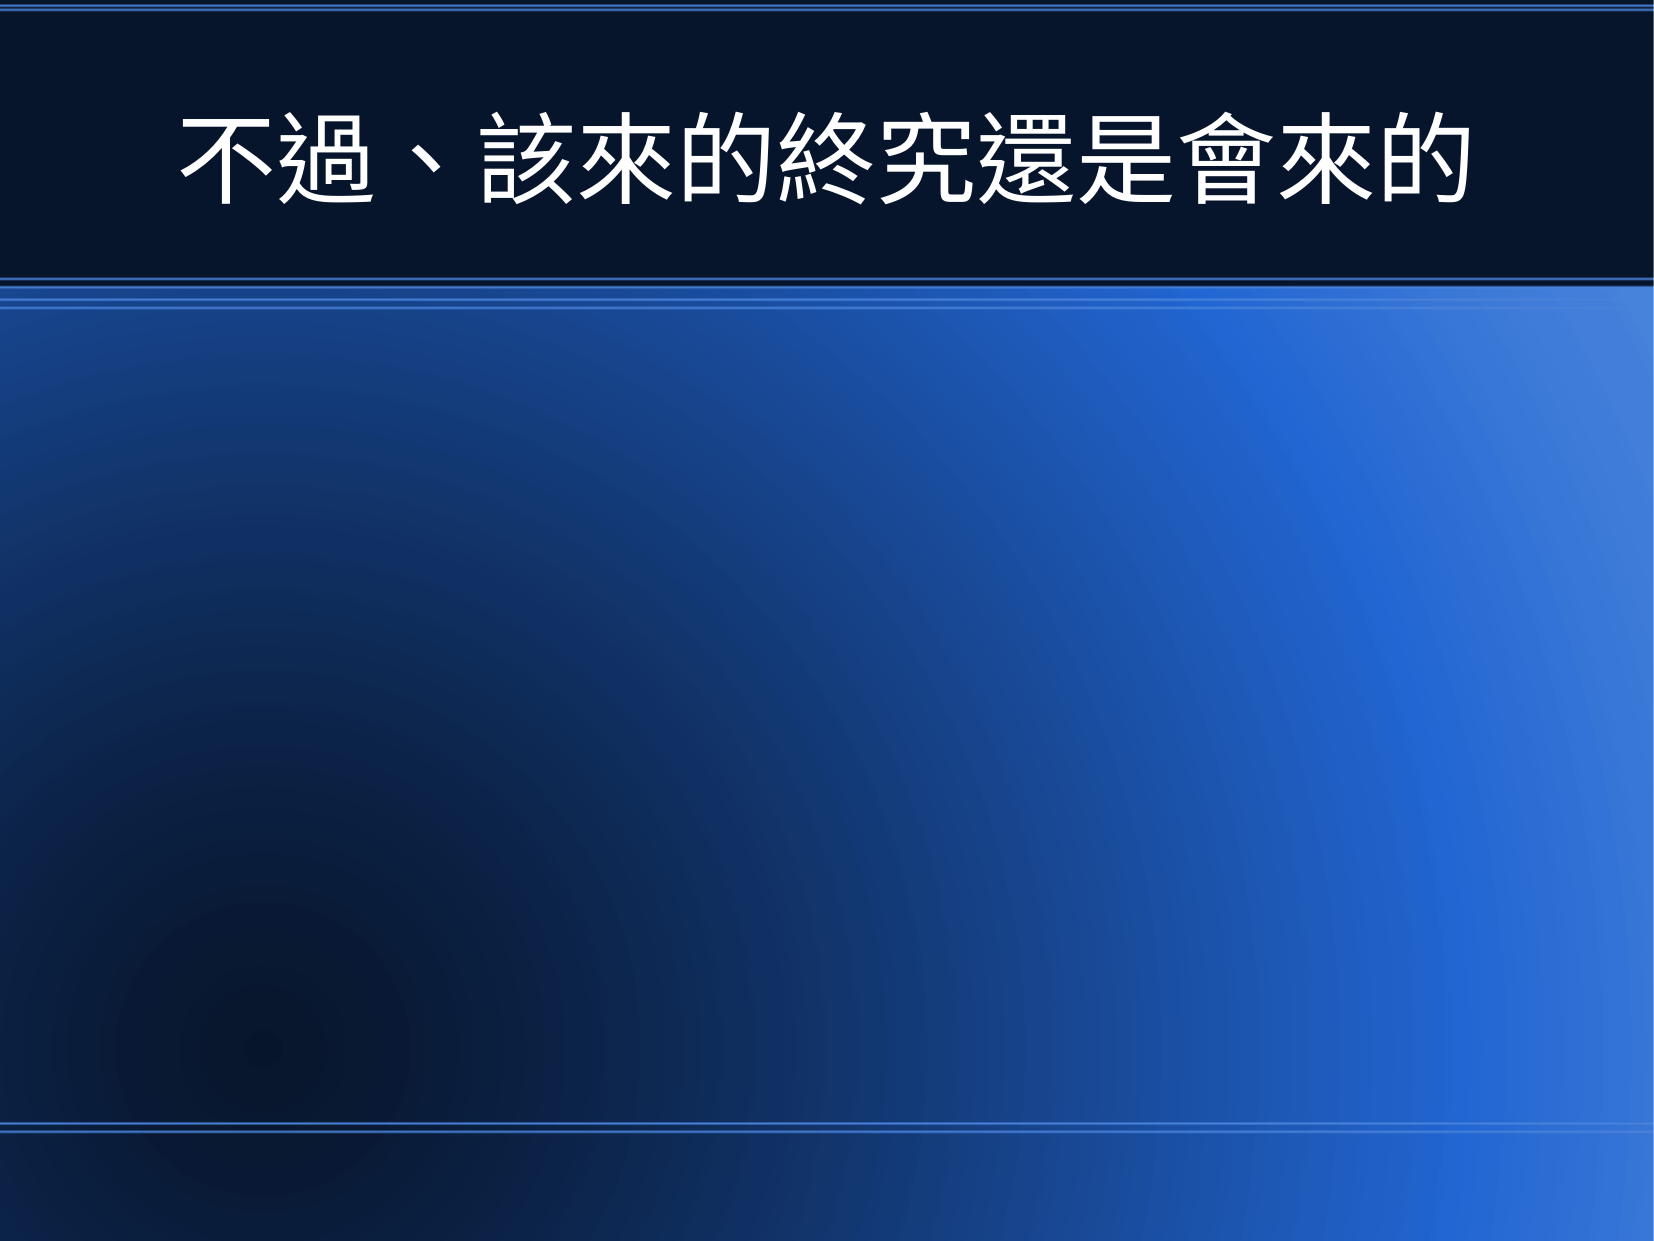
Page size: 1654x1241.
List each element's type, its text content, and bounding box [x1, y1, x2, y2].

title 不過、該來的終究還是會來的 [82, 49, 1571, 257]
picture [0, 0, 1654, 1241]
